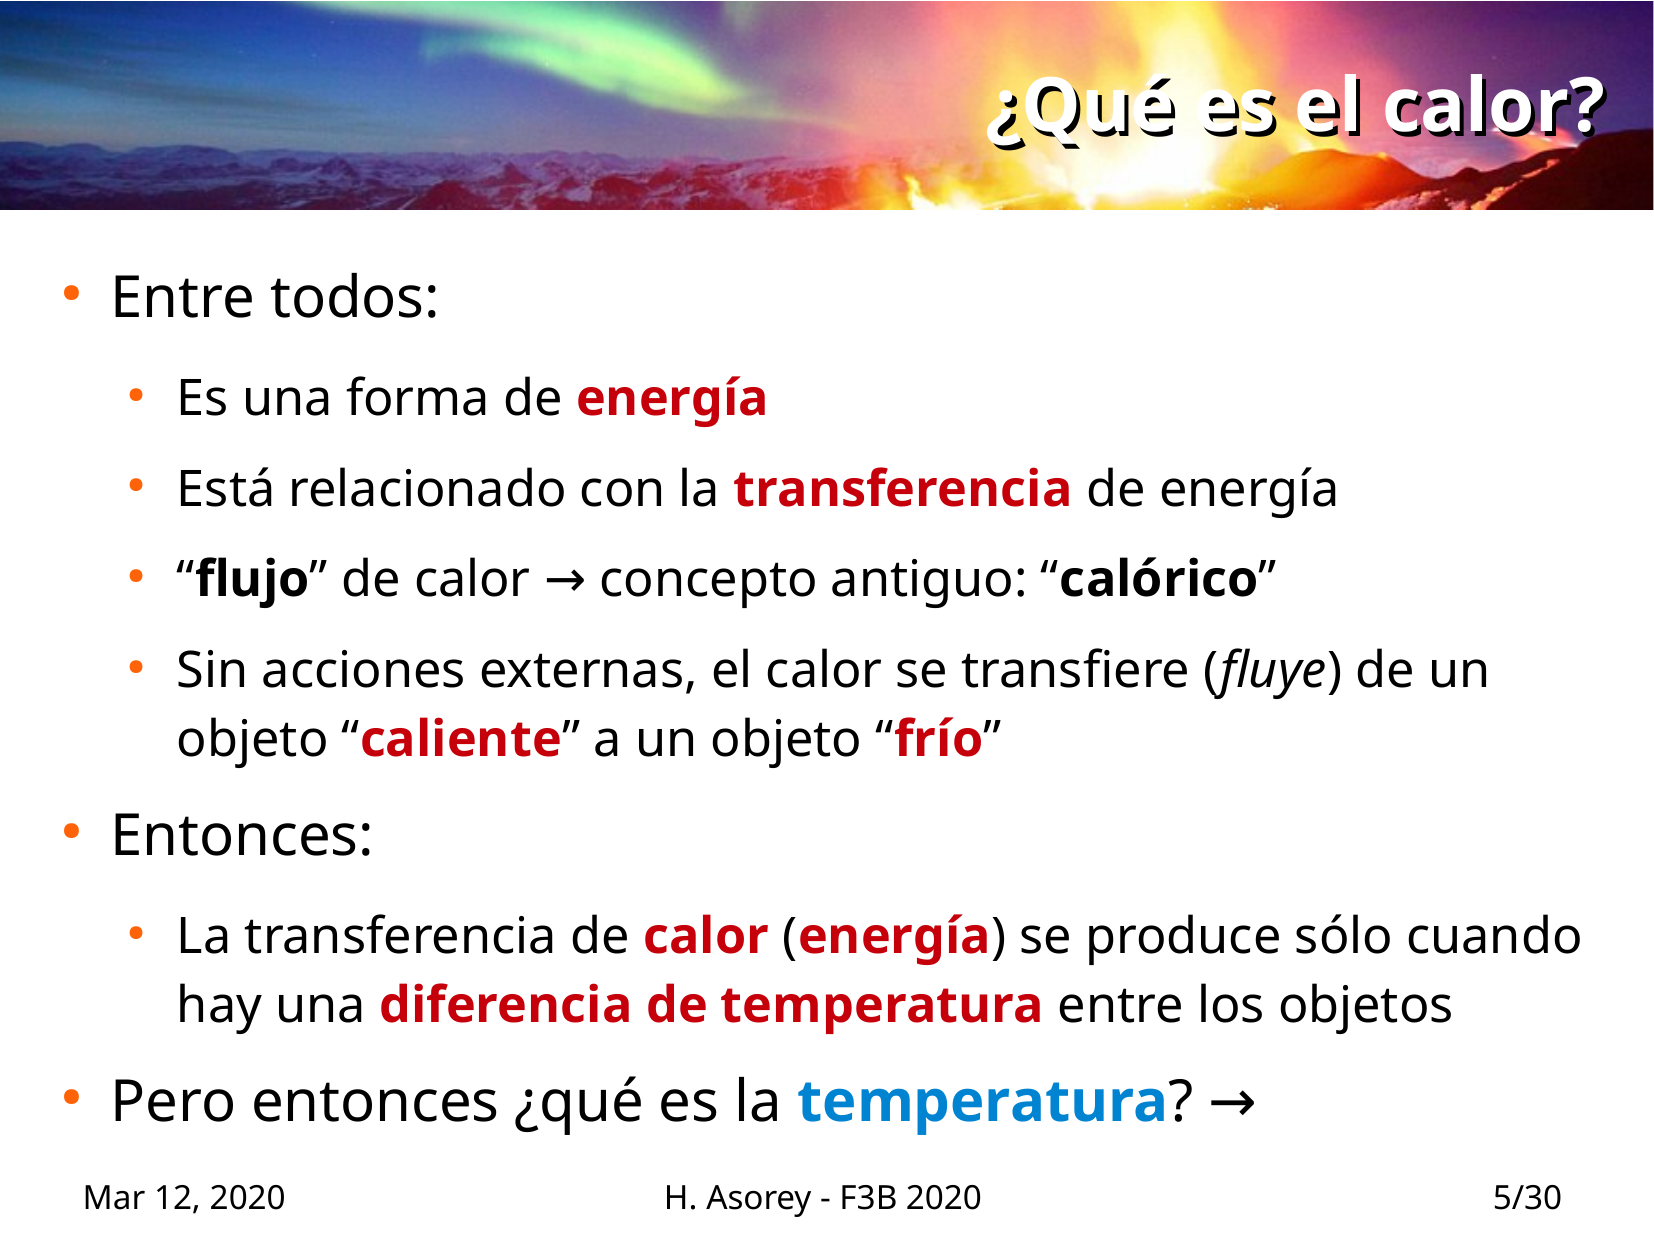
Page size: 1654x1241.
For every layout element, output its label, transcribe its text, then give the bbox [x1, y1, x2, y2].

list Entre todos: Es una forma de energía Está relacionado con la transferencia de energía “flujo” de calor → concepto antiguo: “calórico” Sin acciones externas, el calor se transfiere (fluye) de un objeto “caliente” a un objeto “frío” Entonces: La transferencia de calor (energía) se produce sólo cuando hay una diferencia de temperatura entre los objetos Pero entonces ¿qué es la temperatura? → [45, 255, 1606, 1156]
picture [0, 1, 1654, 210]
title ¿Qué es el calor? [45, 15, 1606, 191]
